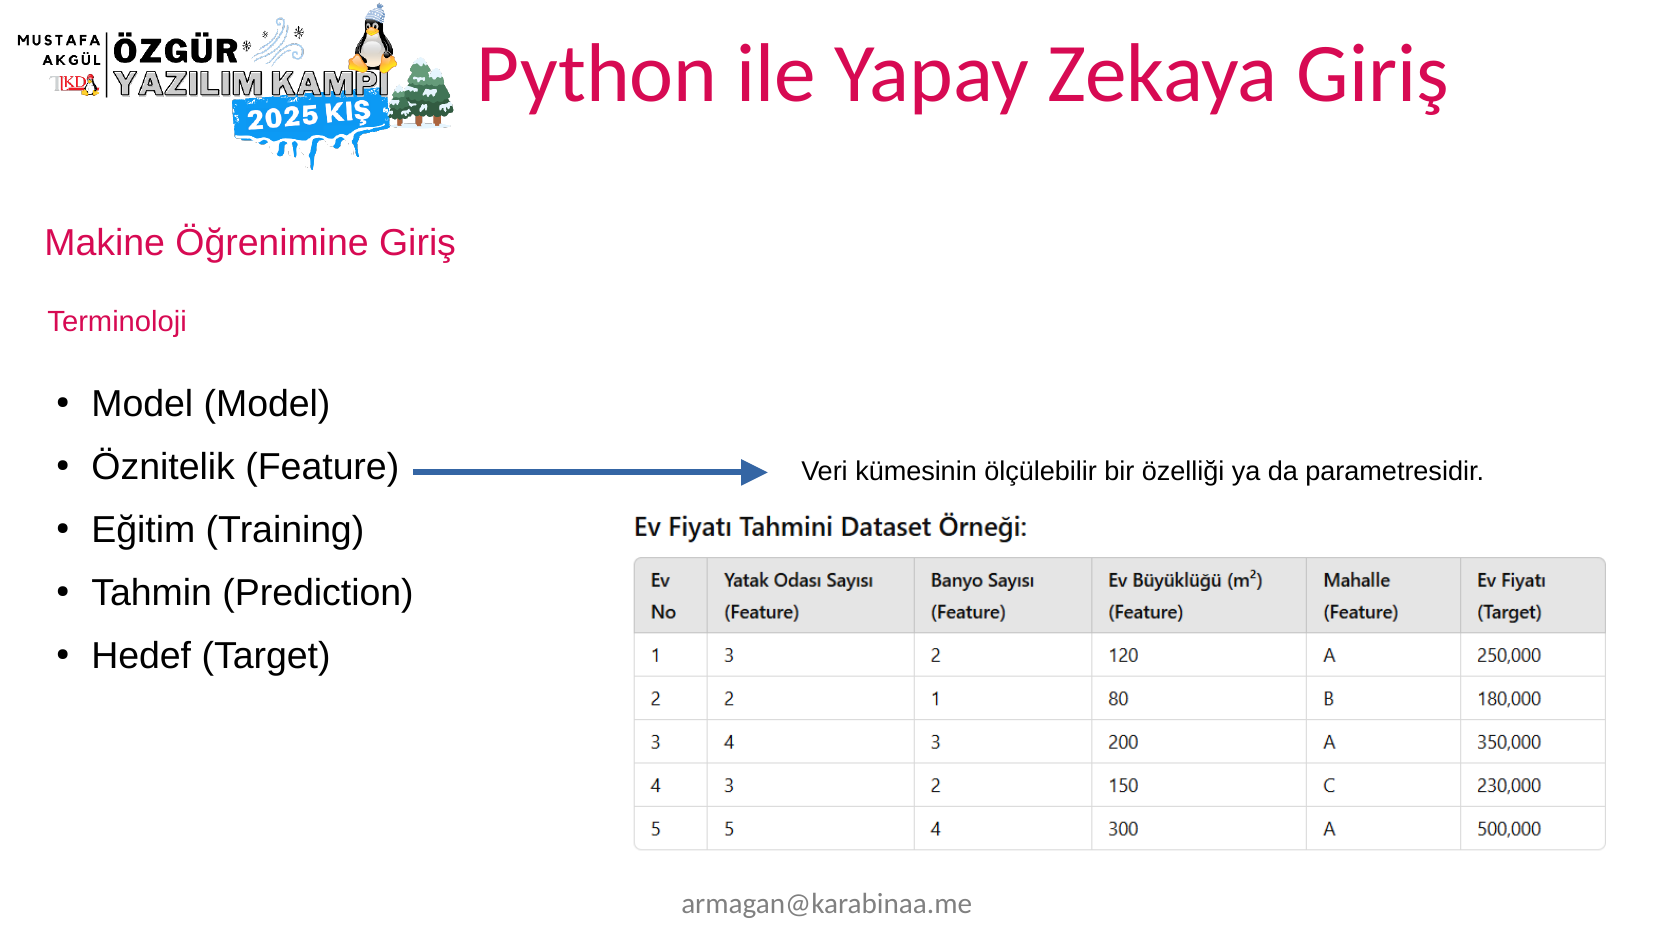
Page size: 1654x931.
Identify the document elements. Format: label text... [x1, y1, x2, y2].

text_box Makine Öğrenimine Giriş [29, 213, 854, 271]
picture [0, 0, 463, 177]
picture [620, 501, 1625, 862]
text_box Python ile Yapay Zekaya Giriş [462, 10, 1654, 126]
text_box Terminoloji [32, 297, 857, 355]
text_box Model (Model) Öznitelik (Feature) Eğitim (Training) Tahmin (Prediction) Hedef (Target) [41, 354, 514, 726]
text_box armagan@karabinaa.me [0, 877, 1654, 928]
text_box Veri kümesinin ölçülebilir bir özelliği ya da parametresidir. [786, 448, 1595, 501]
